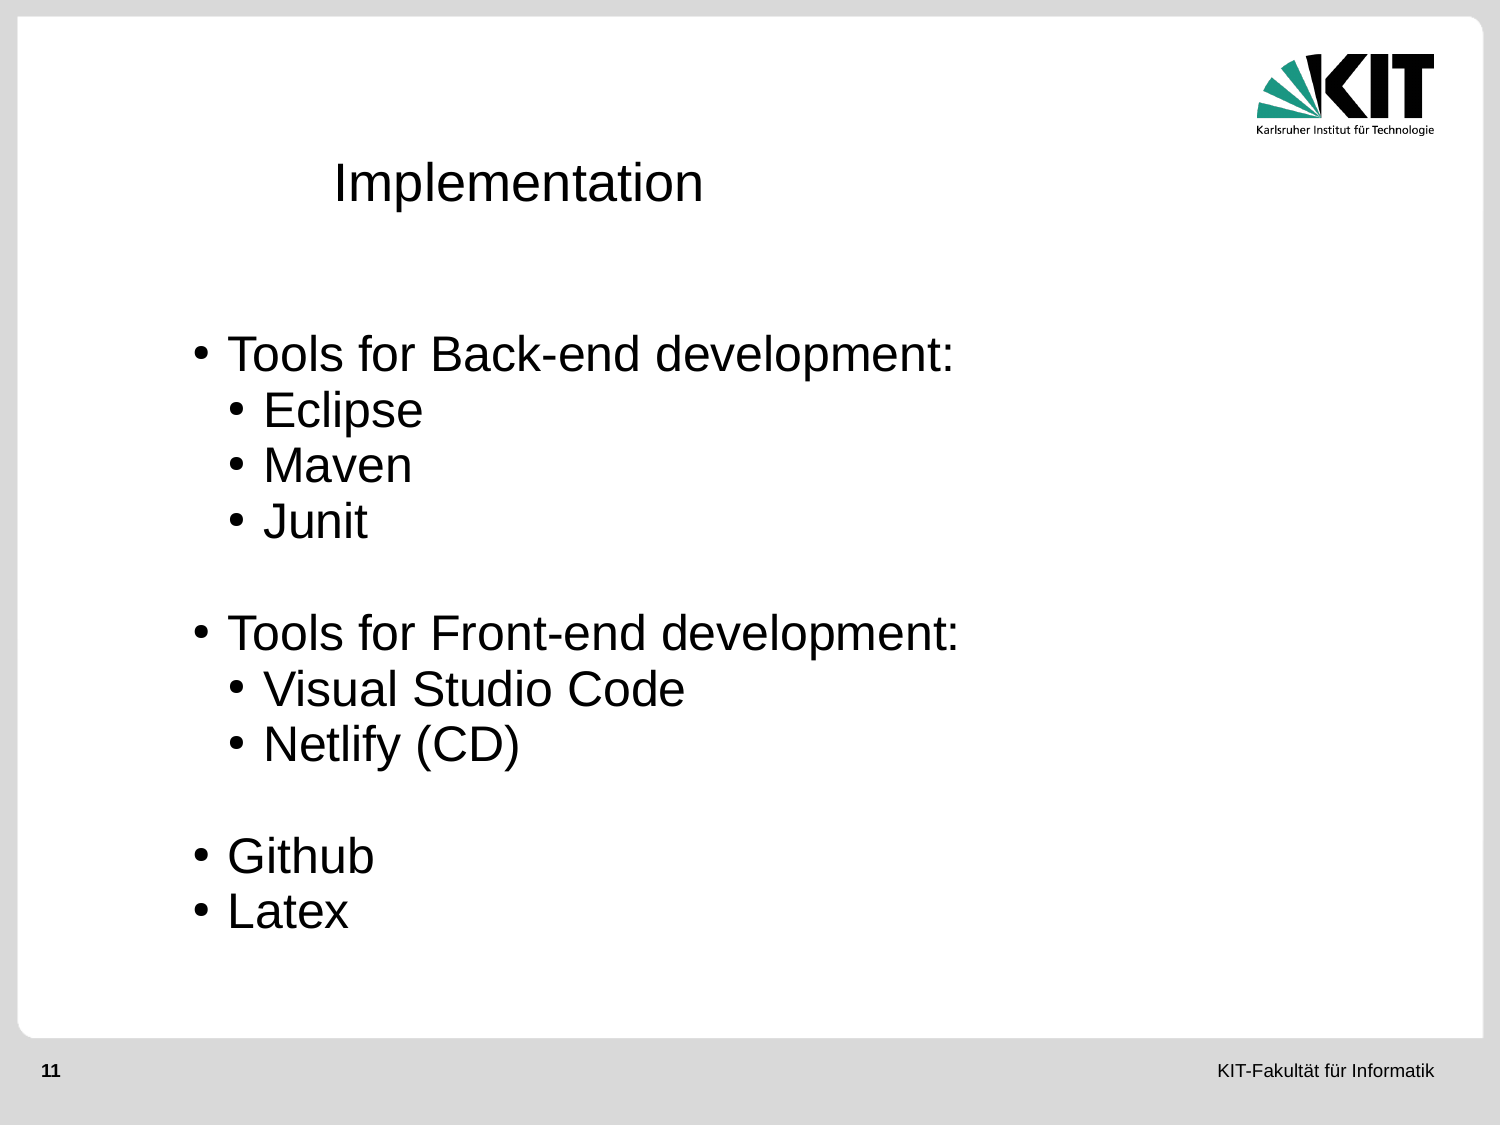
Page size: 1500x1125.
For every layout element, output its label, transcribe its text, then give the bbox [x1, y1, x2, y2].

picture [0, 0, 1500, 1125]
text_box Implementation [318, 145, 1158, 237]
text_box Tools for Back-end development: Eclipse Maven Junit Tools for Front-end development: Visual Studio Code Netlify (CD) Github Latex [177, 318, 1099, 947]
